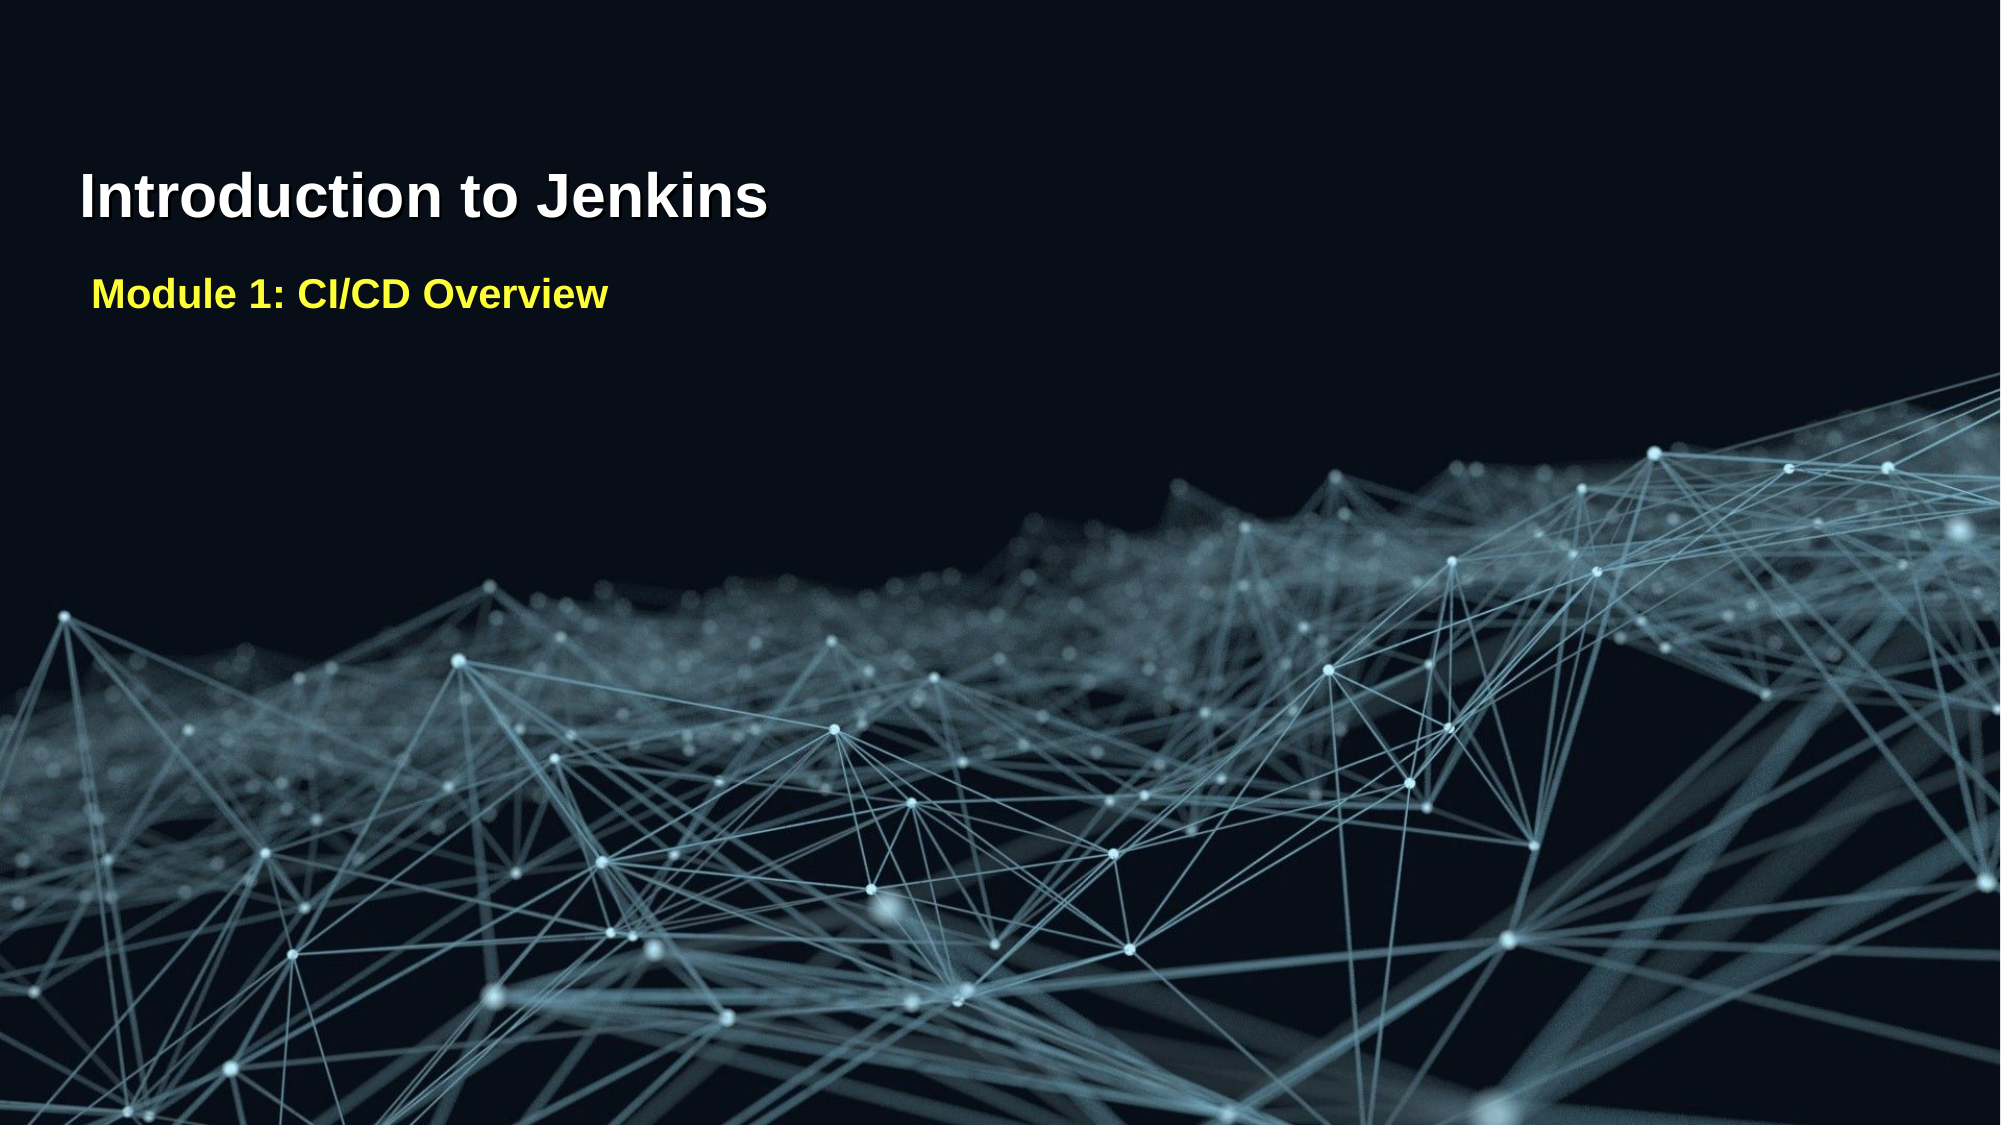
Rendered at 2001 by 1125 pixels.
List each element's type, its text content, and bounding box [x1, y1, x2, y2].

text_box Introduction to Jenkins [64, 153, 1004, 239]
picture [0, 0, 2001, 1125]
text_box Module 1: CI/CD Overview [76, 259, 945, 325]
